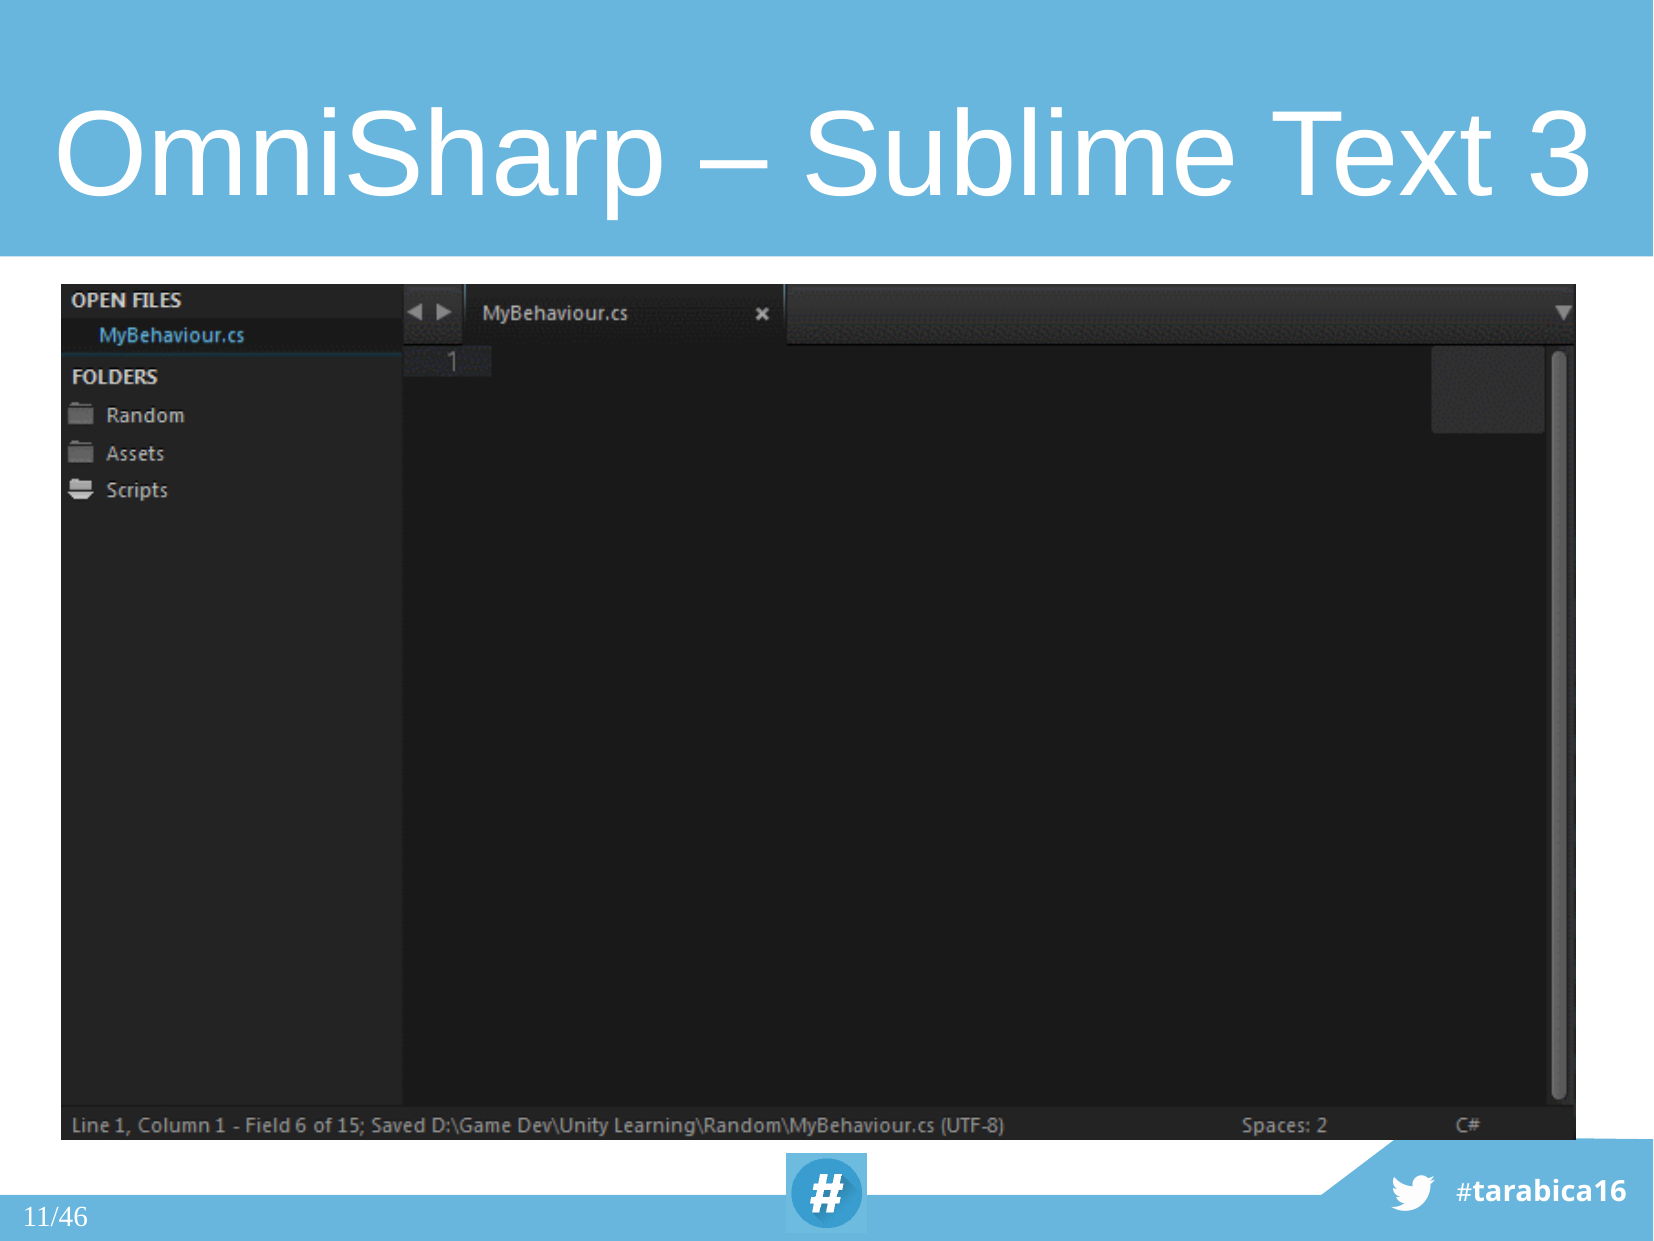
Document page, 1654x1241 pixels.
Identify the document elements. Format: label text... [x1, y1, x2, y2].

picture [61, 284, 1576, 1141]
picture [786, 1153, 867, 1233]
picture [1378, 1158, 1448, 1228]
title OmniSharp – Sublime Text 3 [53, 49, 1600, 257]
